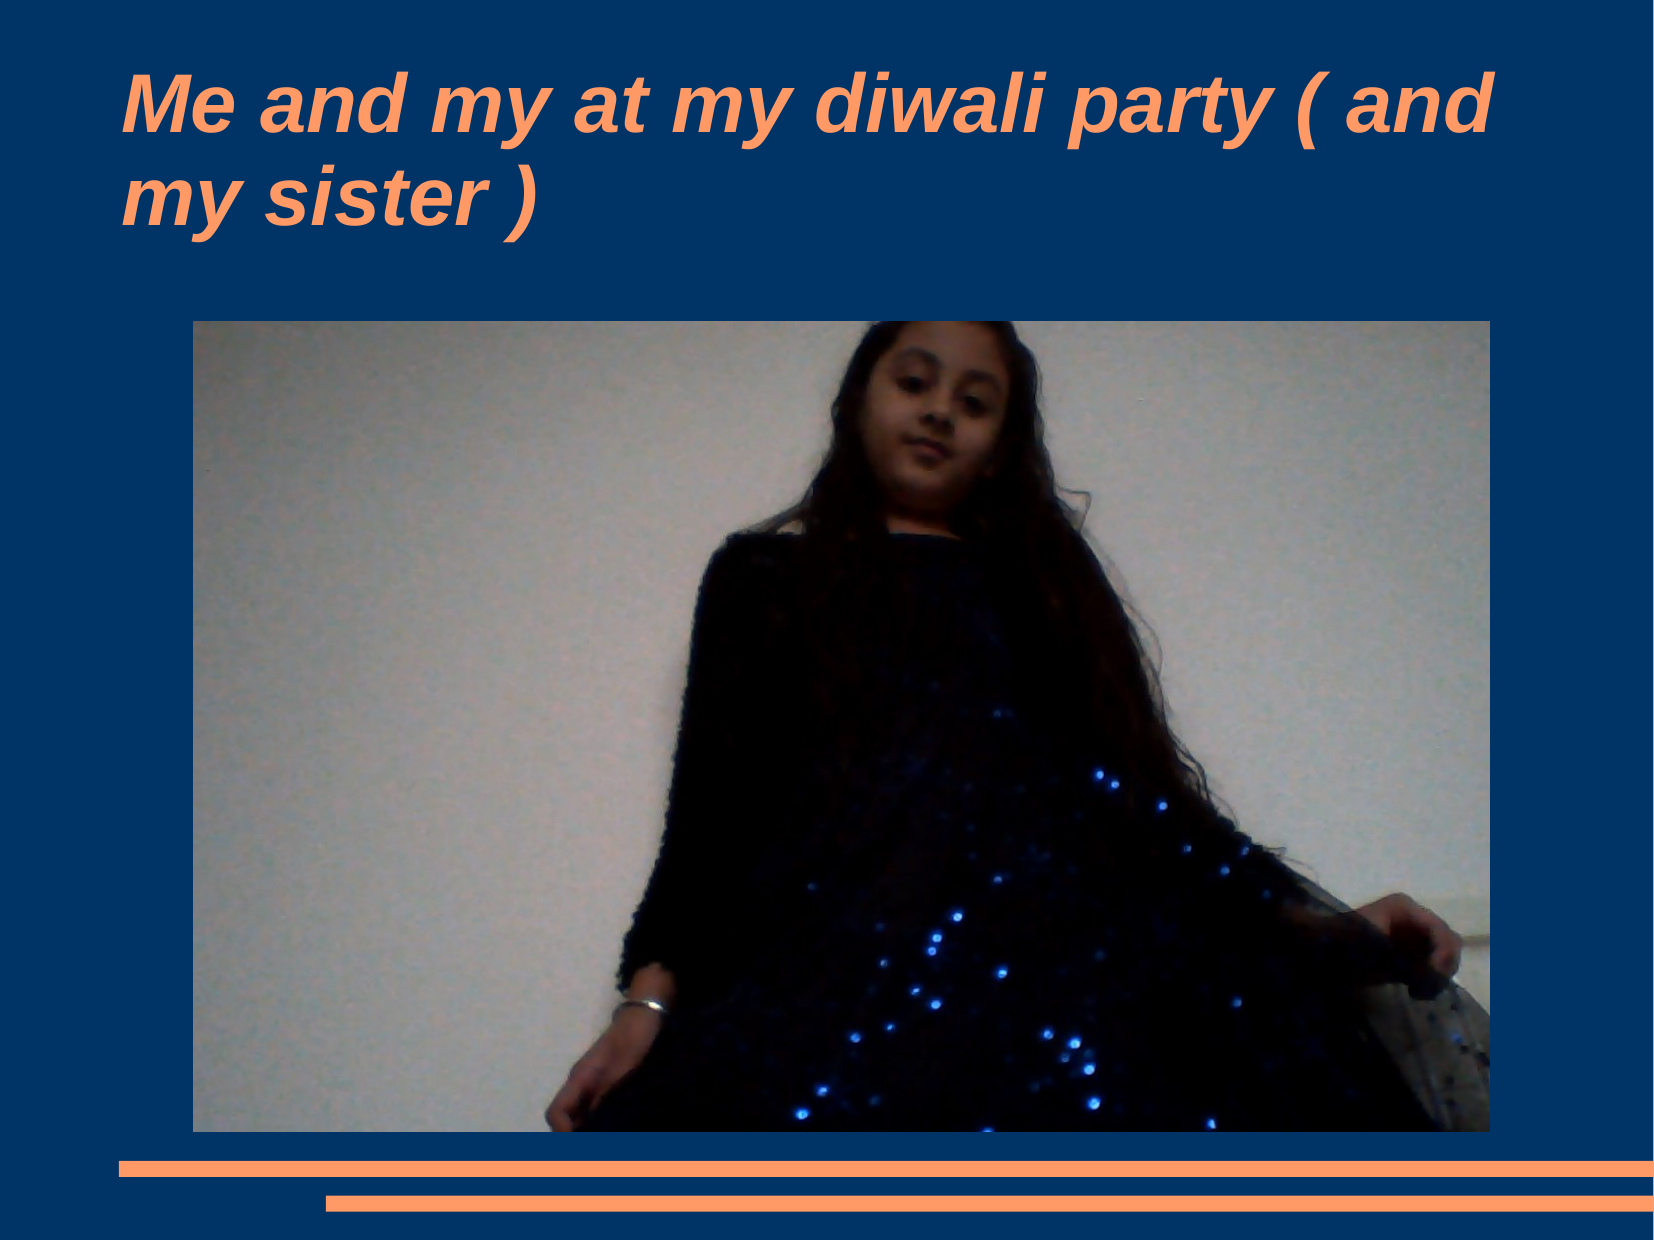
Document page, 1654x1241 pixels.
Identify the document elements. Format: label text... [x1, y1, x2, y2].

picture [193, 321, 1490, 1132]
title Me and my at my diwali party ( and my sister ) [121, 46, 1534, 254]
